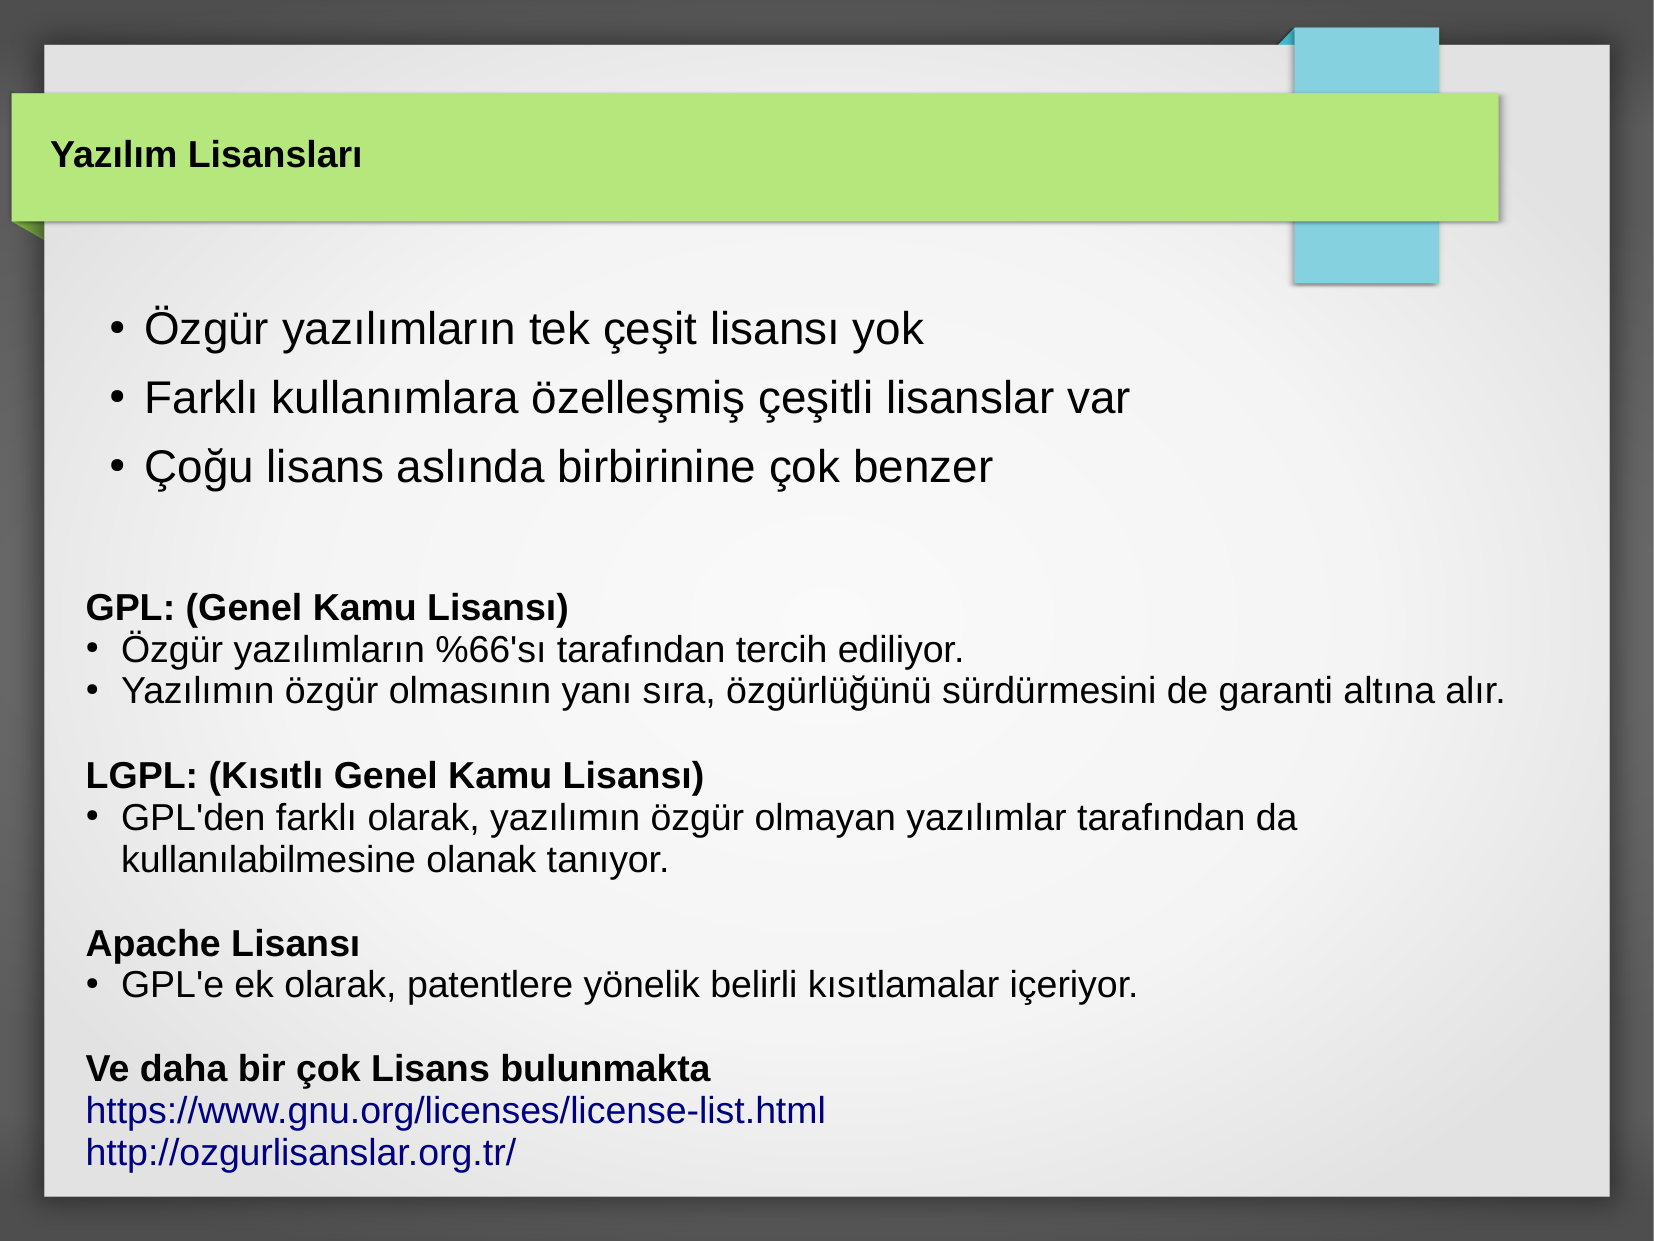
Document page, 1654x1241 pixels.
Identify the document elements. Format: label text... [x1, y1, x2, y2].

text_box Yazılım Lisansları [35, 126, 1152, 202]
picture [0, 0, 1654, 1241]
text_box GPL: (Genel Kamu Lisansı) Özgür yazılımların %66'sı tarafından tercih ediliyor. Yazılımın özgür olmasının yanı sıra, özgürlüğünü sürdürmesini de garanti altına alır. LGPL: (Kısıtlı Genel Kamu Lisansı) GPL'den farklı olarak, yazılımın özgür olmayan yazılımlar tarafından da kullanılabilmesine olanak tanıyor. Apache Lisansı GPL'e ek olarak, patentlere yönelik belirli kısıtlamalar içeriyor. Ve daha bir çok Lisans bulunmakta https://www.gnu.org/licenses/license-list.html http://ozgurlisanslar.org.tr/ [70, 578, 1548, 1241]
text_box Özgür yazılımların tek çeşit lisansı yok Farklı kullanımlara özelleşmiş çeşitli lisanslar var Çoğu lisans aslında birbirinine çok benzer [94, 295, 1241, 568]
